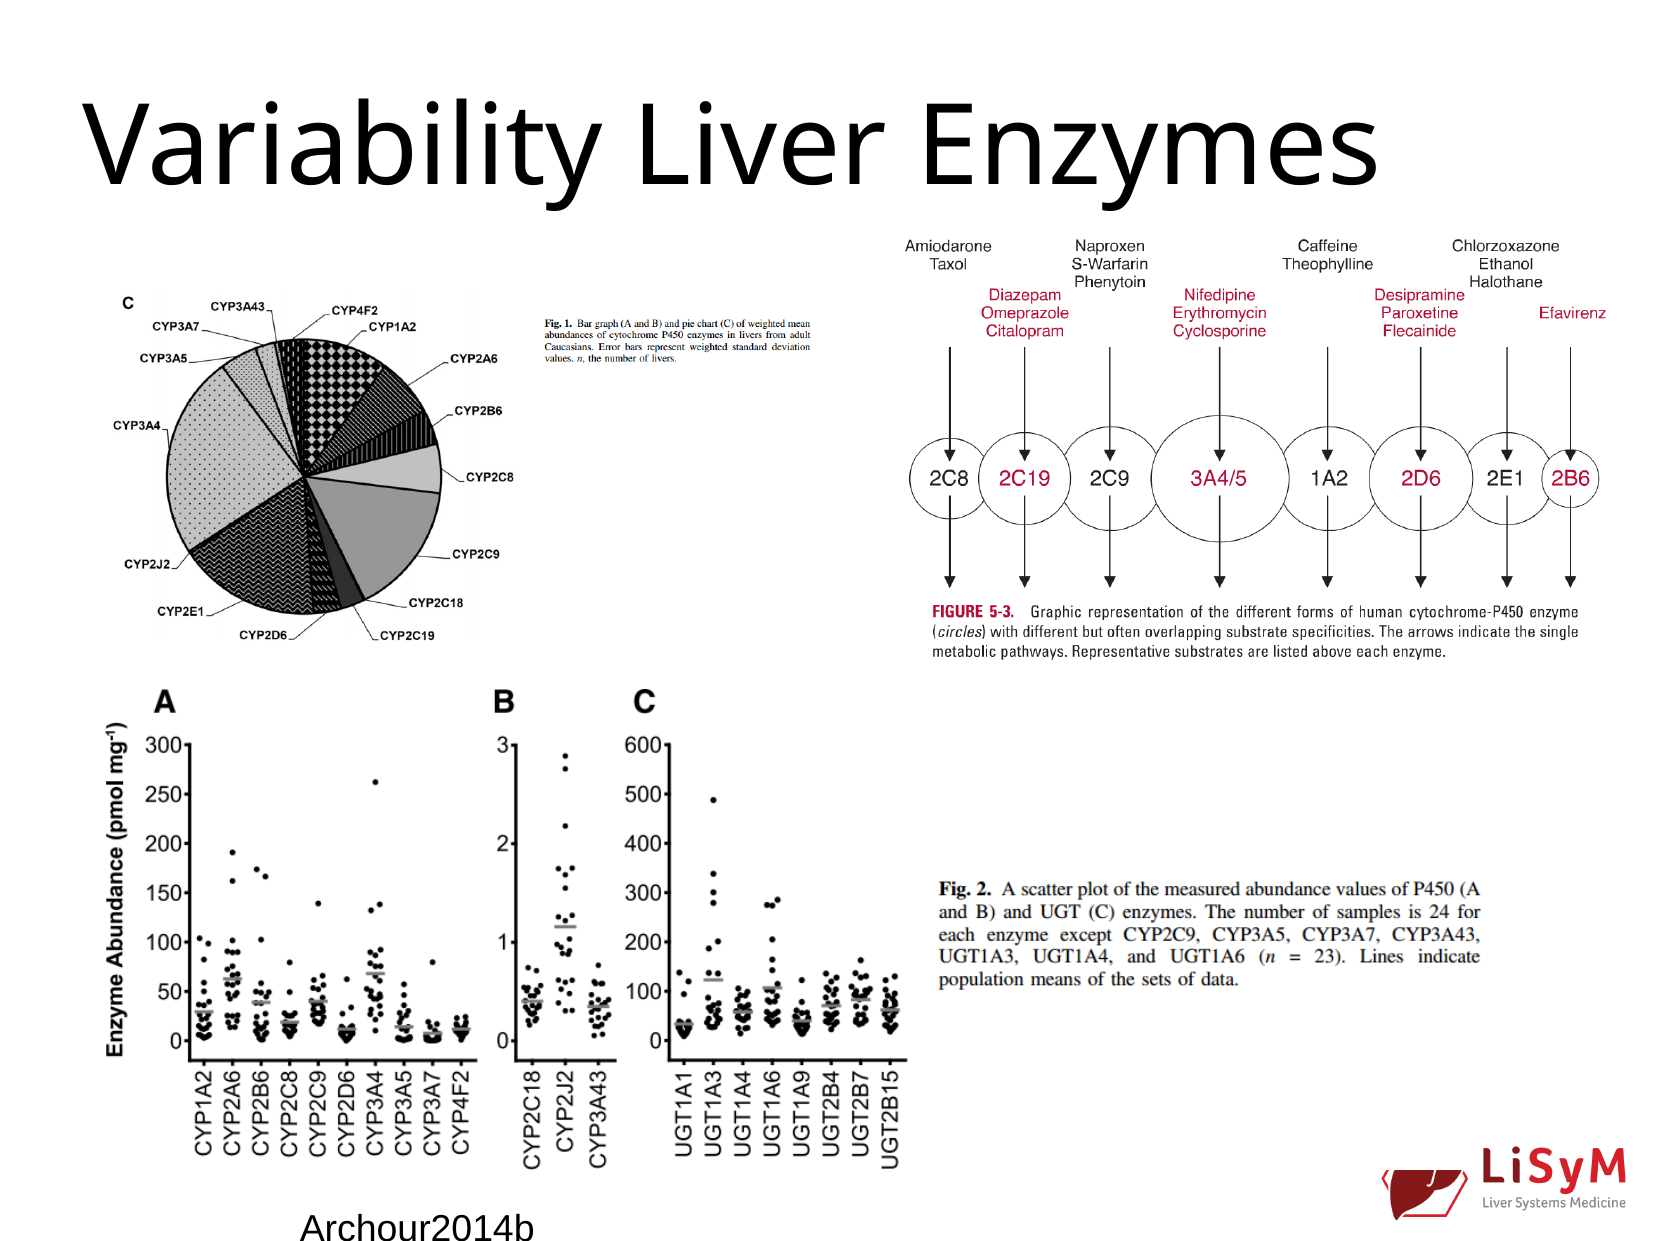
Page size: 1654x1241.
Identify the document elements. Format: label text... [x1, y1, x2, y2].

picture [110, 290, 811, 641]
title Variability Liver Enzymes [82, 10, 1636, 273]
picture [904, 239, 1606, 660]
picture [105, 689, 1627, 1222]
text_box Archour2014b [285, 1200, 550, 1241]
